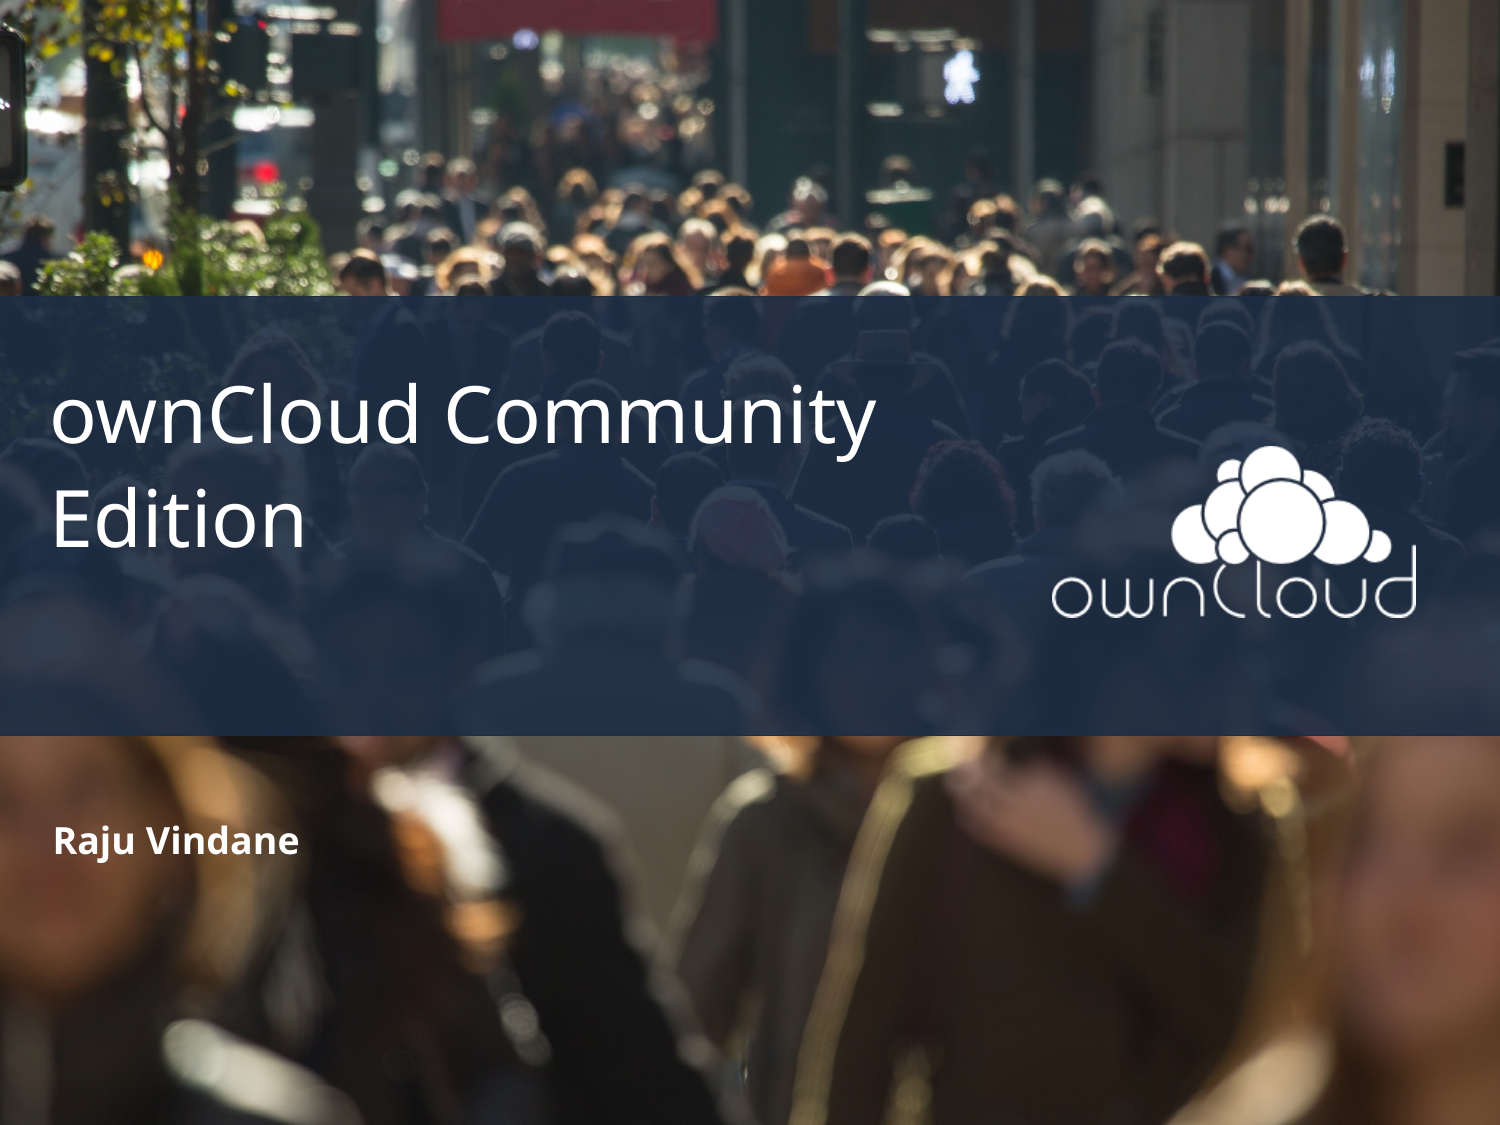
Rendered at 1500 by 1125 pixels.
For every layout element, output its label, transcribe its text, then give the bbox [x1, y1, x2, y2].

picture [1052, 446, 1416, 618]
title ownCloud Community Edition [34, 347, 898, 598]
subtitle Raju Vindane [37, 809, 851, 886]
